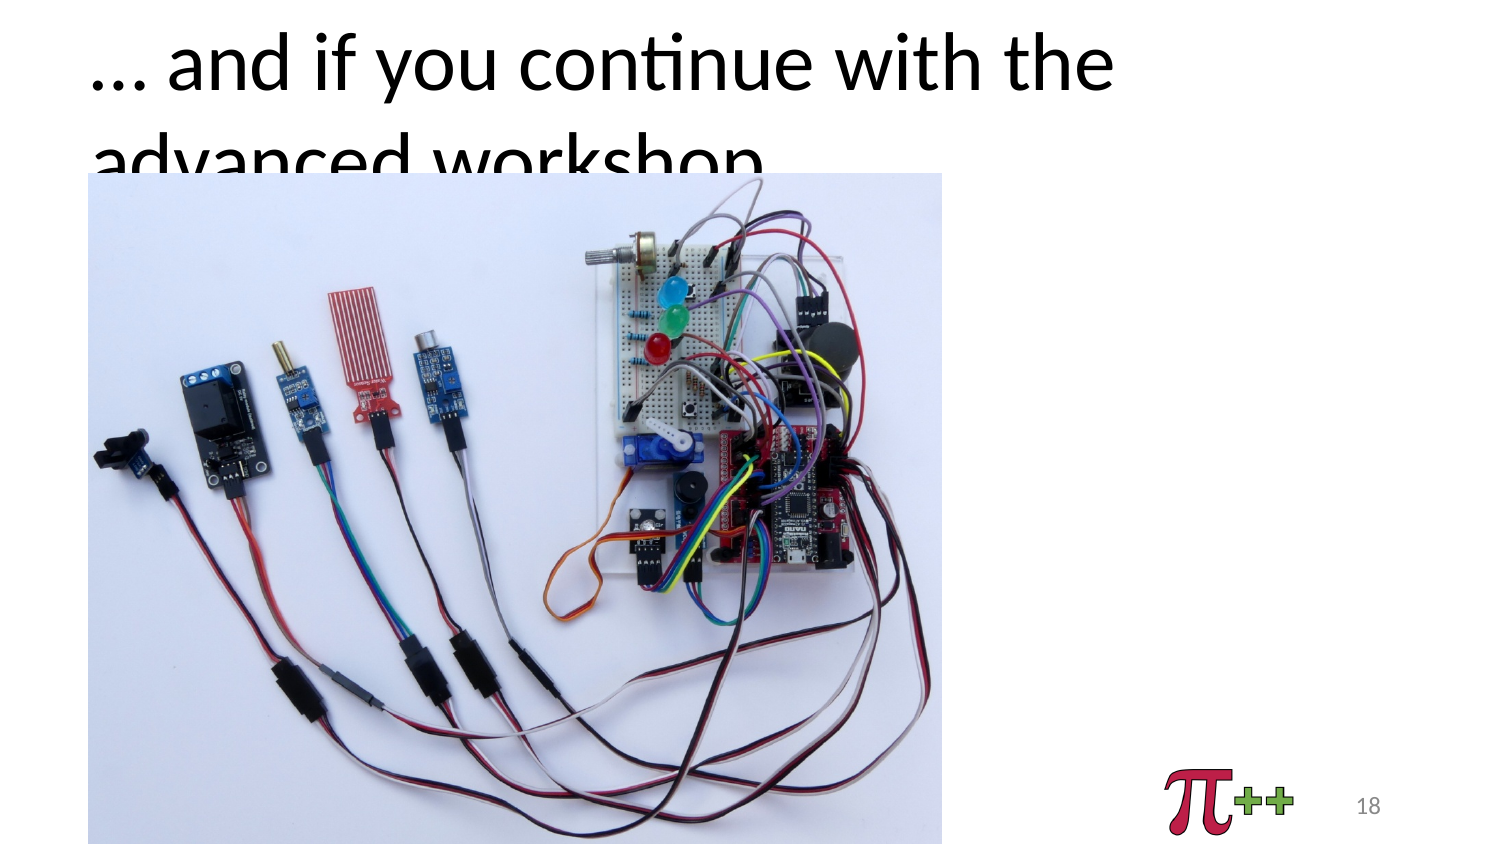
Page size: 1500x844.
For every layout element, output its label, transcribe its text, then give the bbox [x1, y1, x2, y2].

title … and if you continue with the advanced workshop [75, 0, 1426, 175]
picture [88, 173, 942, 844]
text_box 18 [1340, 782, 1426, 827]
